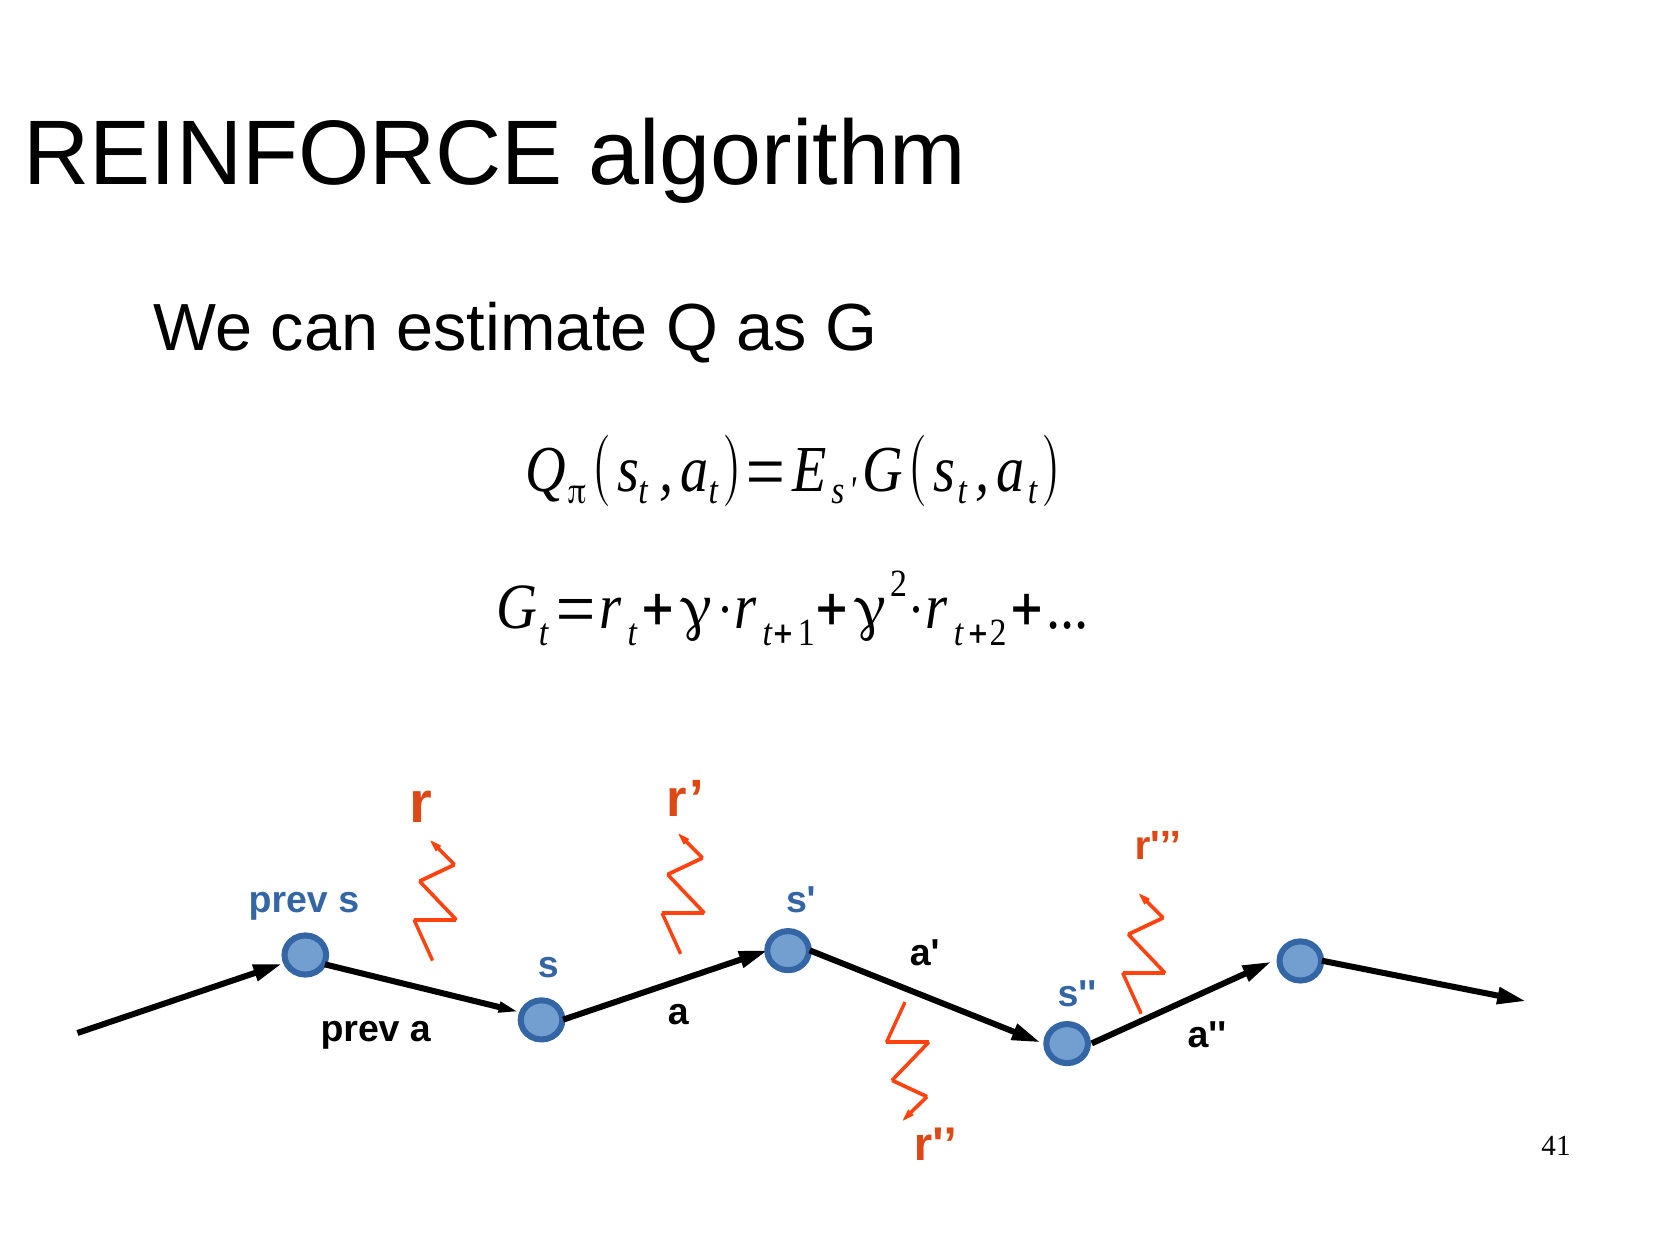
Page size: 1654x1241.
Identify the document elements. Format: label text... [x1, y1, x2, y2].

text_box s'' [1039, 962, 1115, 1026]
text_box r'’ [781, 1107, 982, 1194]
text_box [284, 935, 327, 975]
chart [511, 430, 1074, 515]
text_box a'' [1169, 1003, 1245, 1067]
text_box r’ [521, 758, 722, 846]
text_box [520, 1000, 563, 1040]
text_box r'’’ [1017, 811, 1218, 899]
text_box [1046, 1024, 1088, 1064]
text_box s [520, 932, 577, 996]
text_box [767, 931, 809, 971]
text_box prev a [302, 996, 449, 1060]
list We can estimate Q as G [82, 290, 1571, 1186]
text_box a' [892, 920, 958, 984]
text_box s' [768, 867, 834, 931]
text_box a [650, 979, 707, 1043]
title REINFORCE algorithm [23, 49, 1512, 257]
text_box prev s [230, 867, 377, 931]
chart [482, 560, 1102, 652]
text_box r [249, 759, 451, 846]
text_box [1279, 941, 1322, 981]
